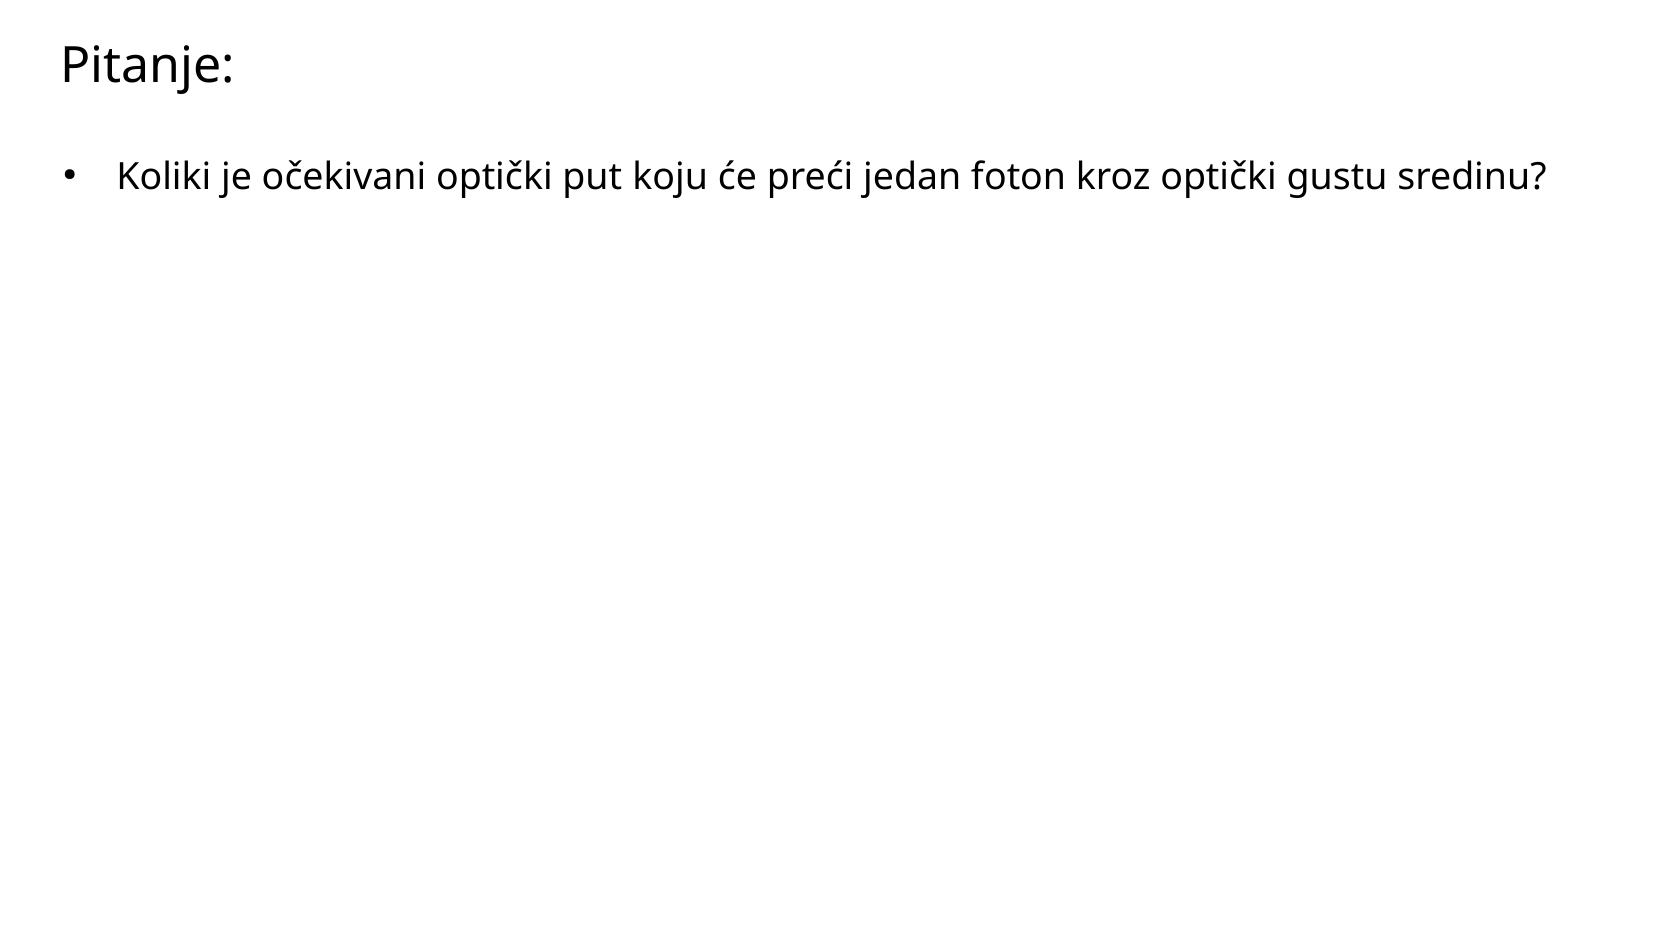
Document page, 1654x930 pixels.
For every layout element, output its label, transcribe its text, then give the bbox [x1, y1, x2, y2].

list Koliki je očekivani optički put koju će preći jedan foton kroz optički gustu sredinu? [45, 149, 1635, 880]
title Pitanje: [59, 13, 1648, 113]
